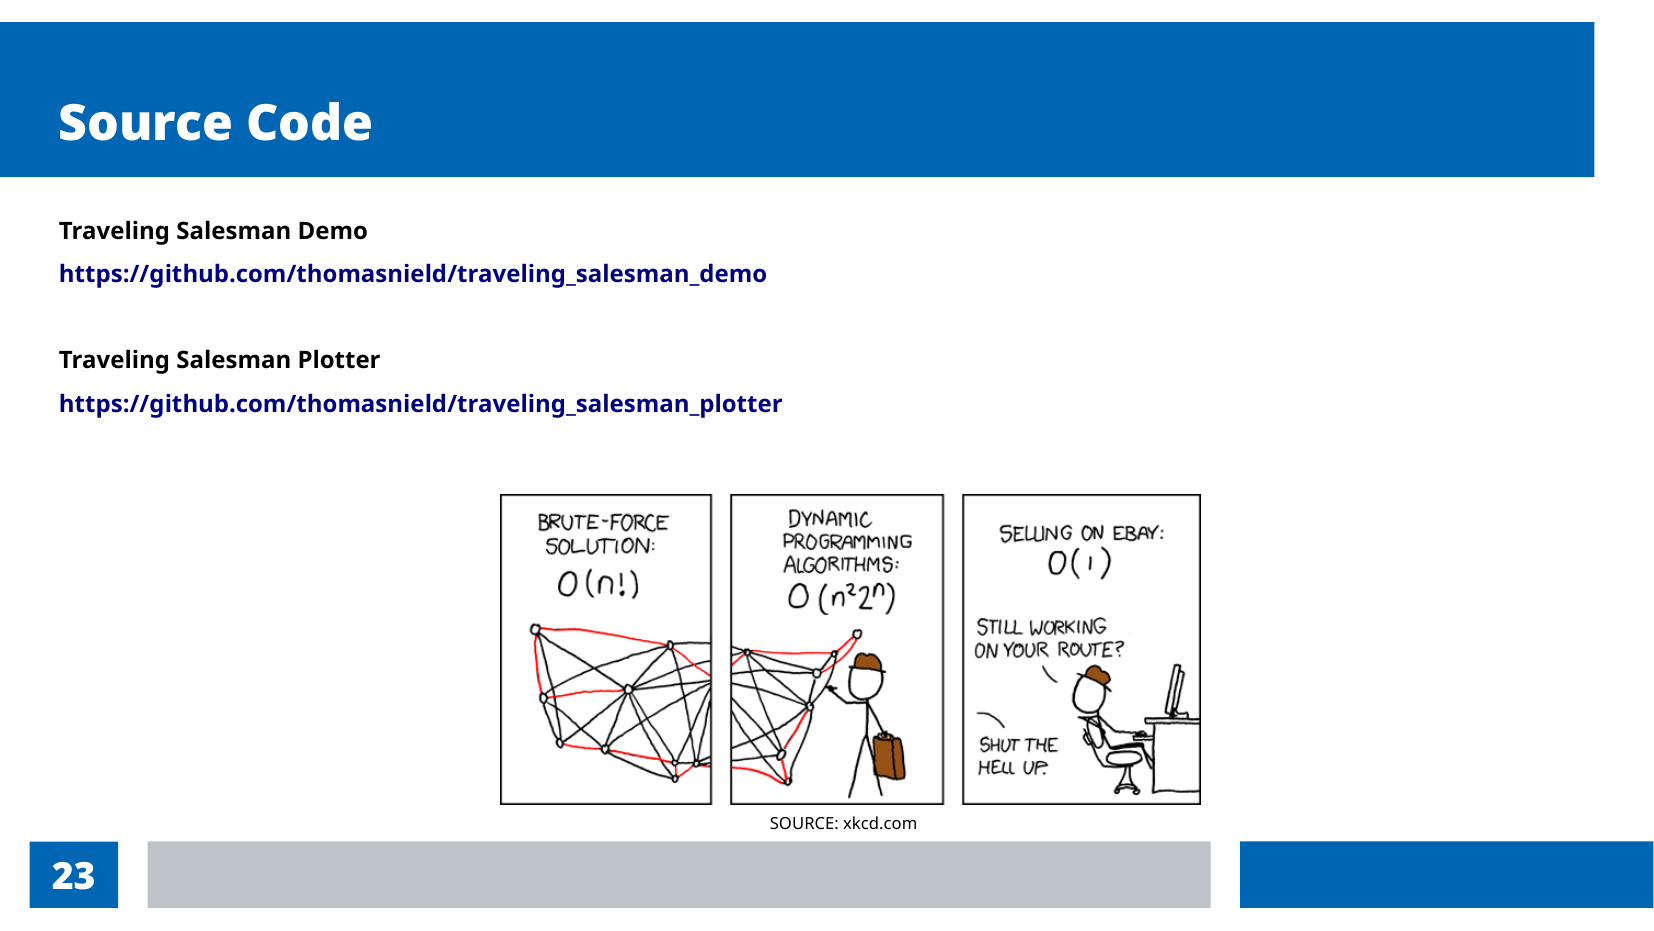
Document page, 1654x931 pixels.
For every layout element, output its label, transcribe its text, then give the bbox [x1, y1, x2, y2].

picture [500, 494, 1201, 805]
title Source Code [59, 44, 1595, 156]
list Traveling Salesman Demo https://github.com/thomasnield/traveling_salesman_demo Traveling Salesman Plotter https://github.com/thomasnield/traveling_salesman_plotter [59, 213, 1565, 421]
text_box SOURCE: xkcd.com [755, 804, 946, 841]
